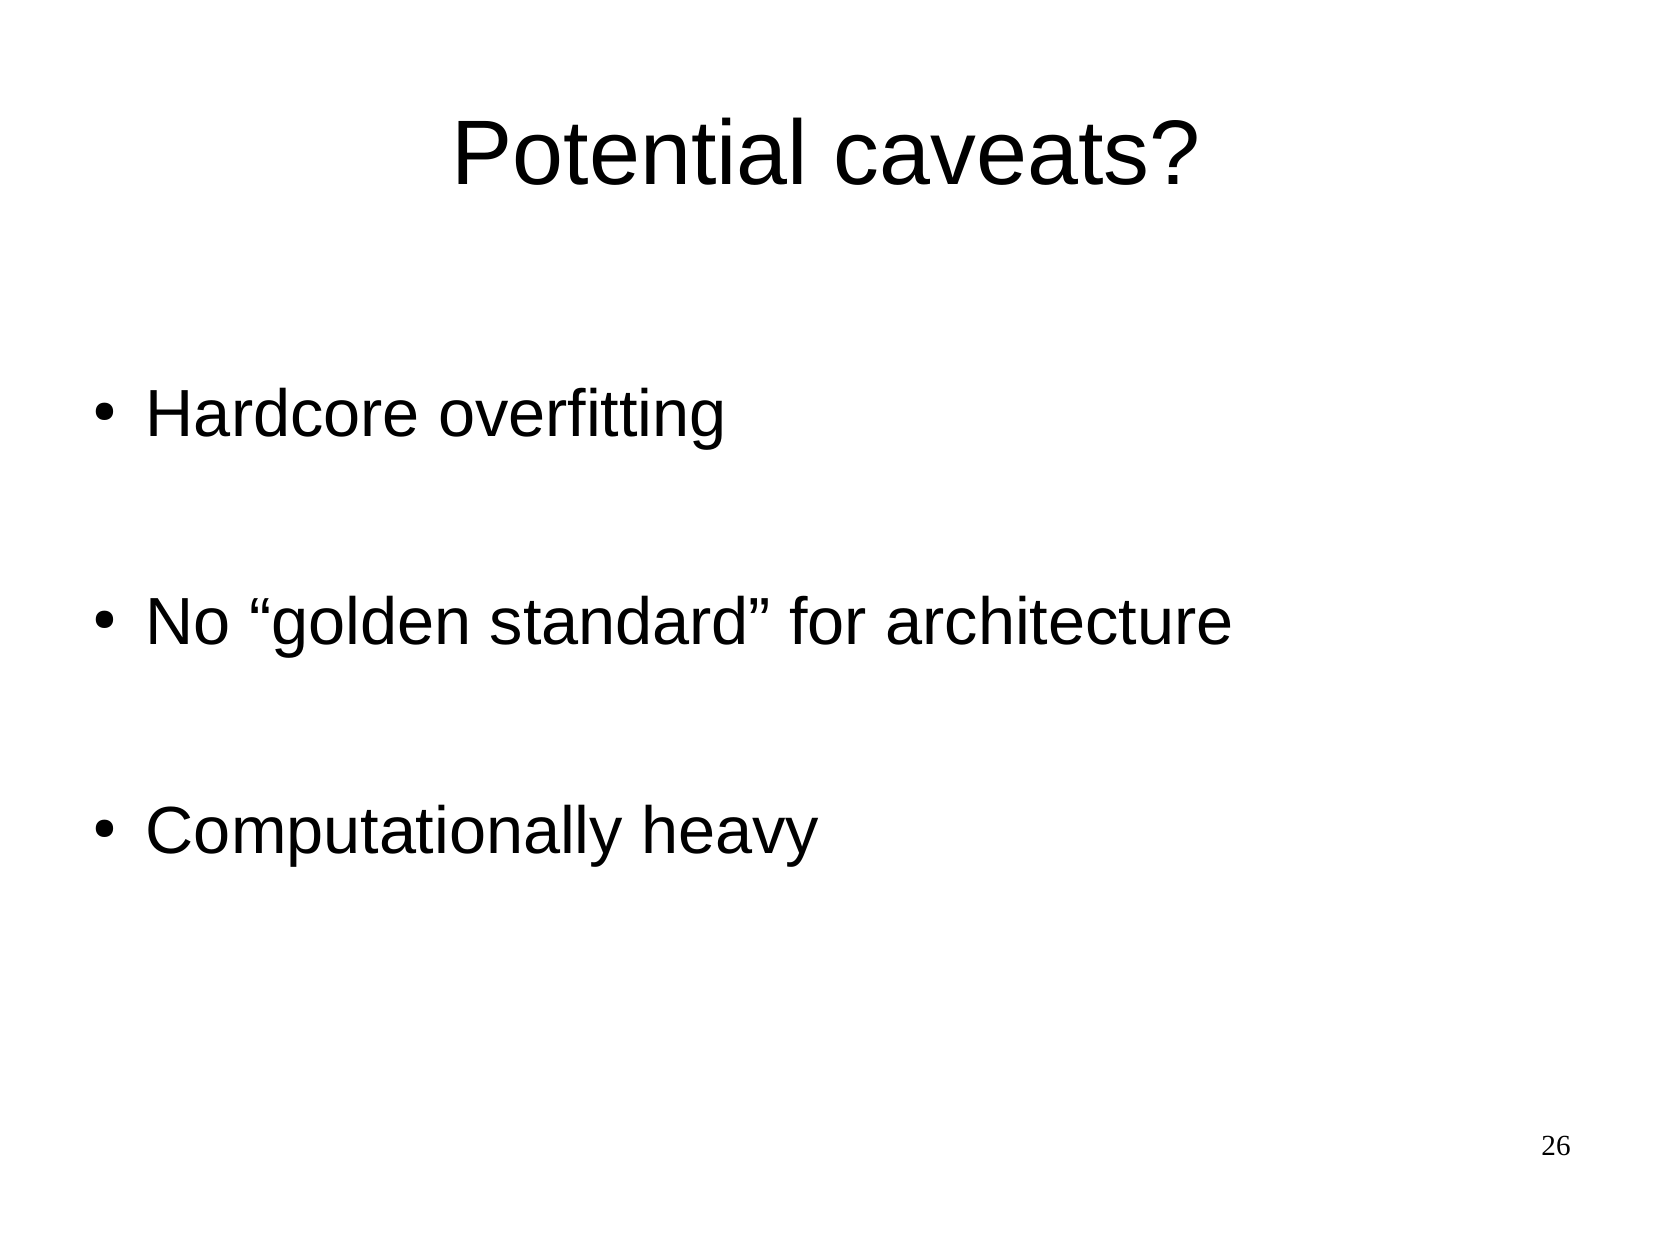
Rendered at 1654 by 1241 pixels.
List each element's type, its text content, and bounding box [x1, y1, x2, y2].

title Potential caveats? [82, 49, 1571, 257]
list Hardcore overfitting No “golden standard” for architecture Computationally heavy [75, 375, 1564, 1096]
